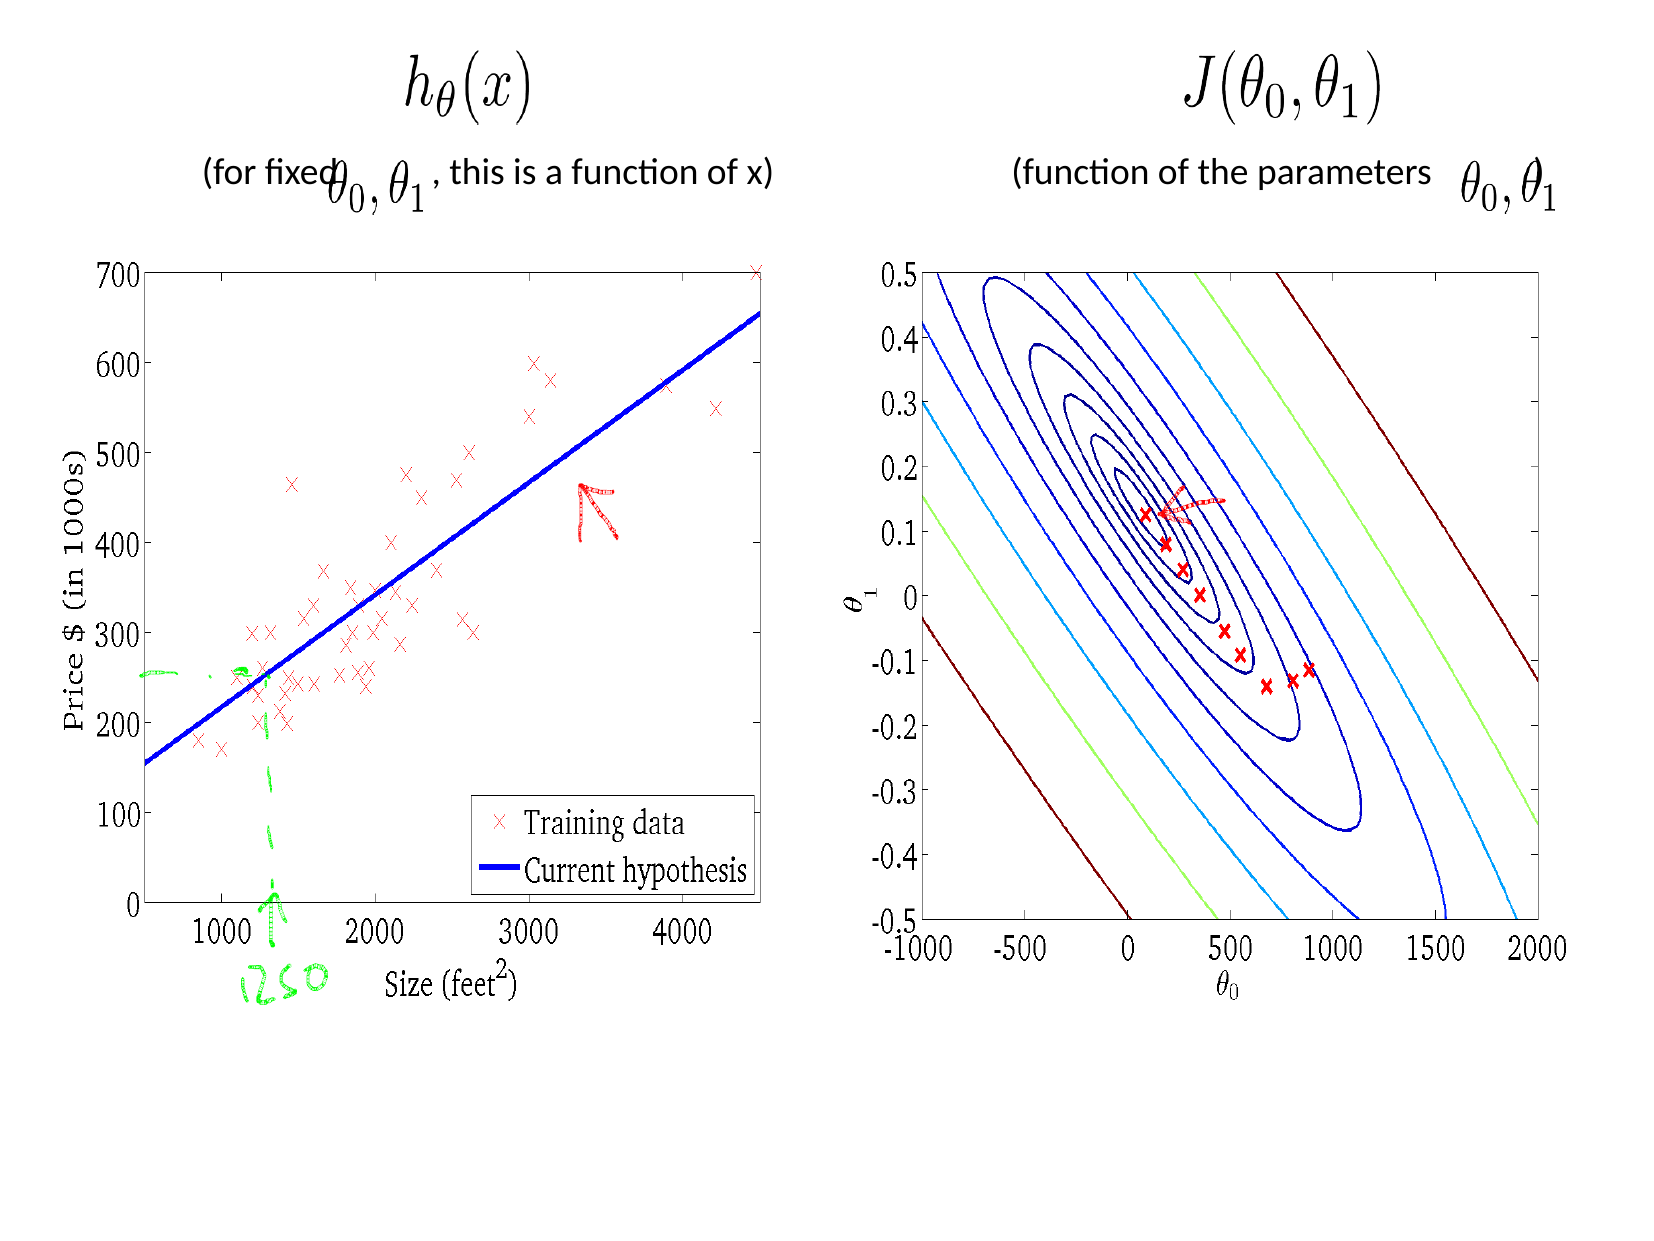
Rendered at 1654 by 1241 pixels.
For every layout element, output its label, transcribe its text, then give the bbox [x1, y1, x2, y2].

picture [1184, 50, 1380, 125]
text_box (function of the parameters ) [996, 139, 1561, 200]
text_box (for fixed , this is a function of x) [187, 139, 791, 200]
picture [405, 50, 529, 125]
picture [41, 160, 1613, 1012]
